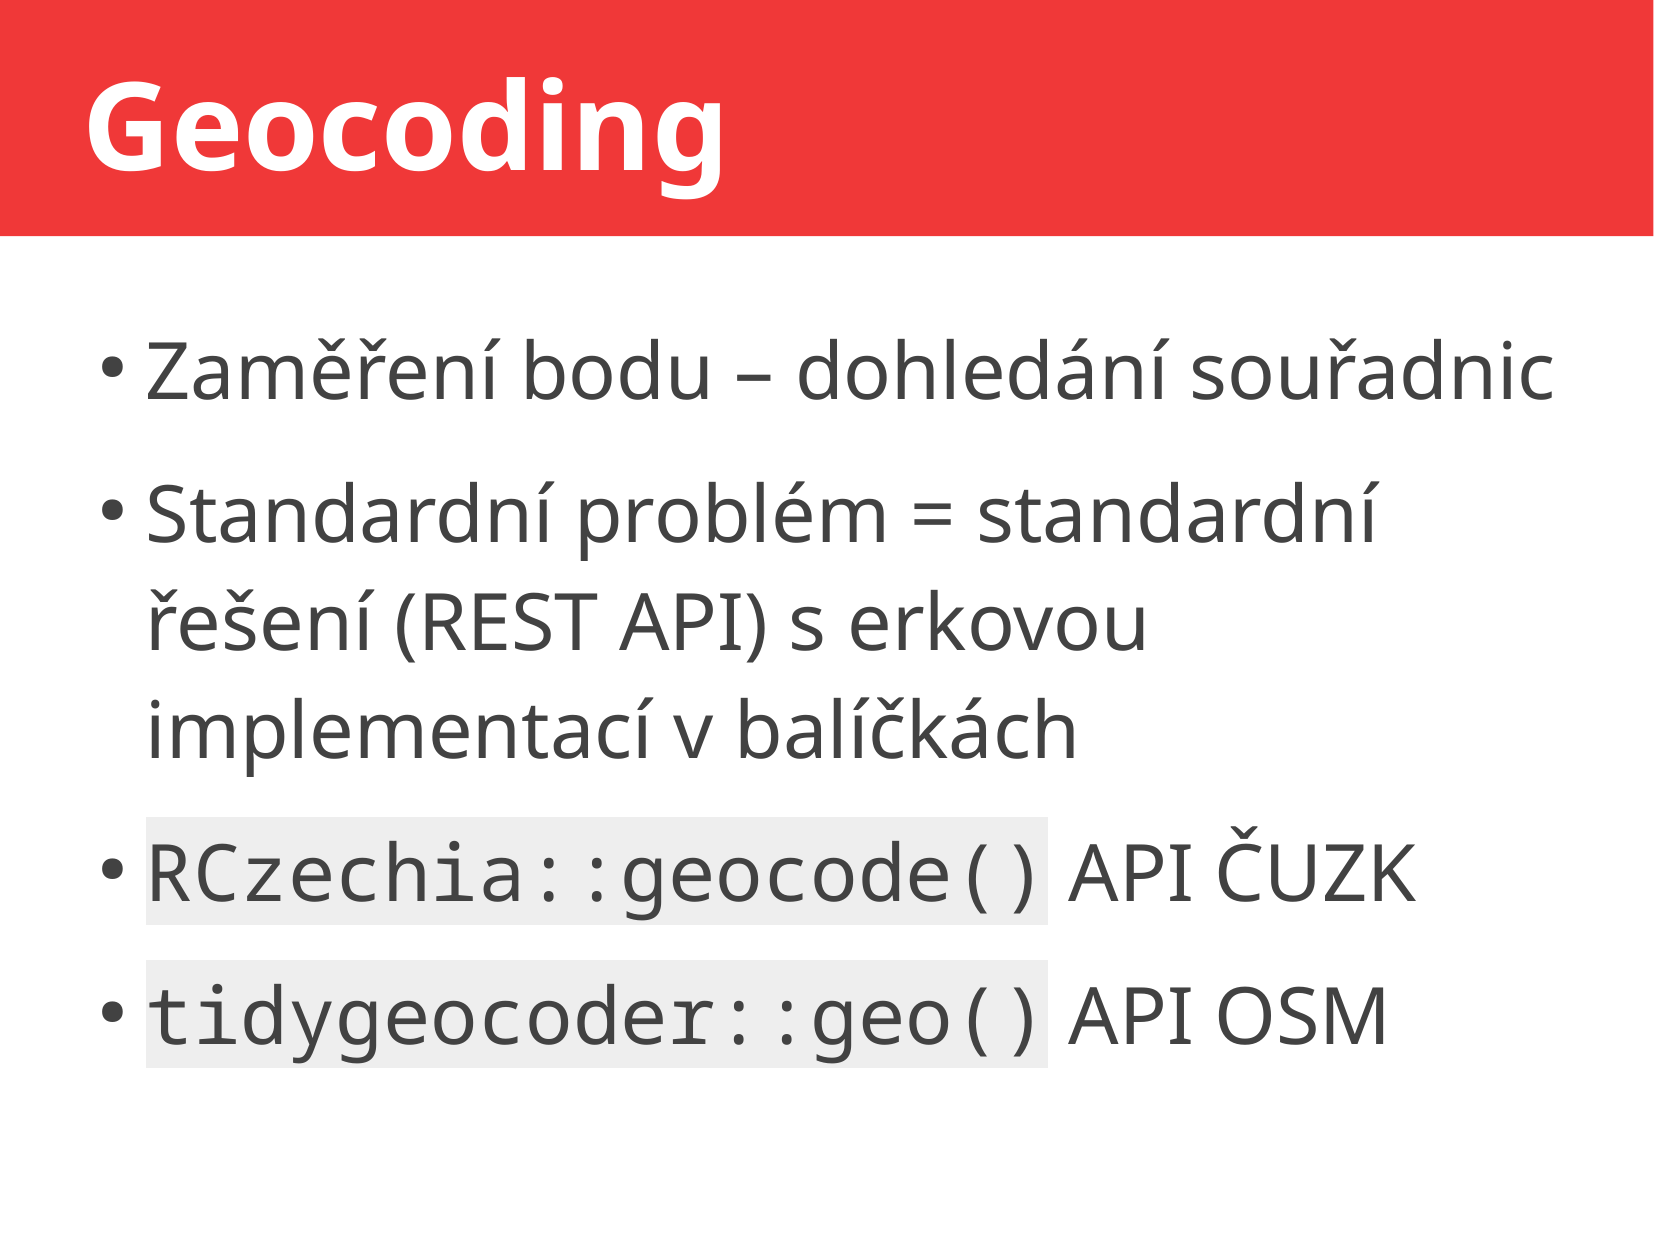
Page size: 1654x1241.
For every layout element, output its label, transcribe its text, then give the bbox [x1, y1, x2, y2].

list Zaměření bodu – dohledání souřadnic Standardní problém = standardní řešení (REST API) s erkovou implementací v balíčkách RCzechia::geocode() API ČUZK tidygeocoder::geo() API OSM [82, 314, 1563, 1080]
title Geocoding [82, 19, 1571, 227]
